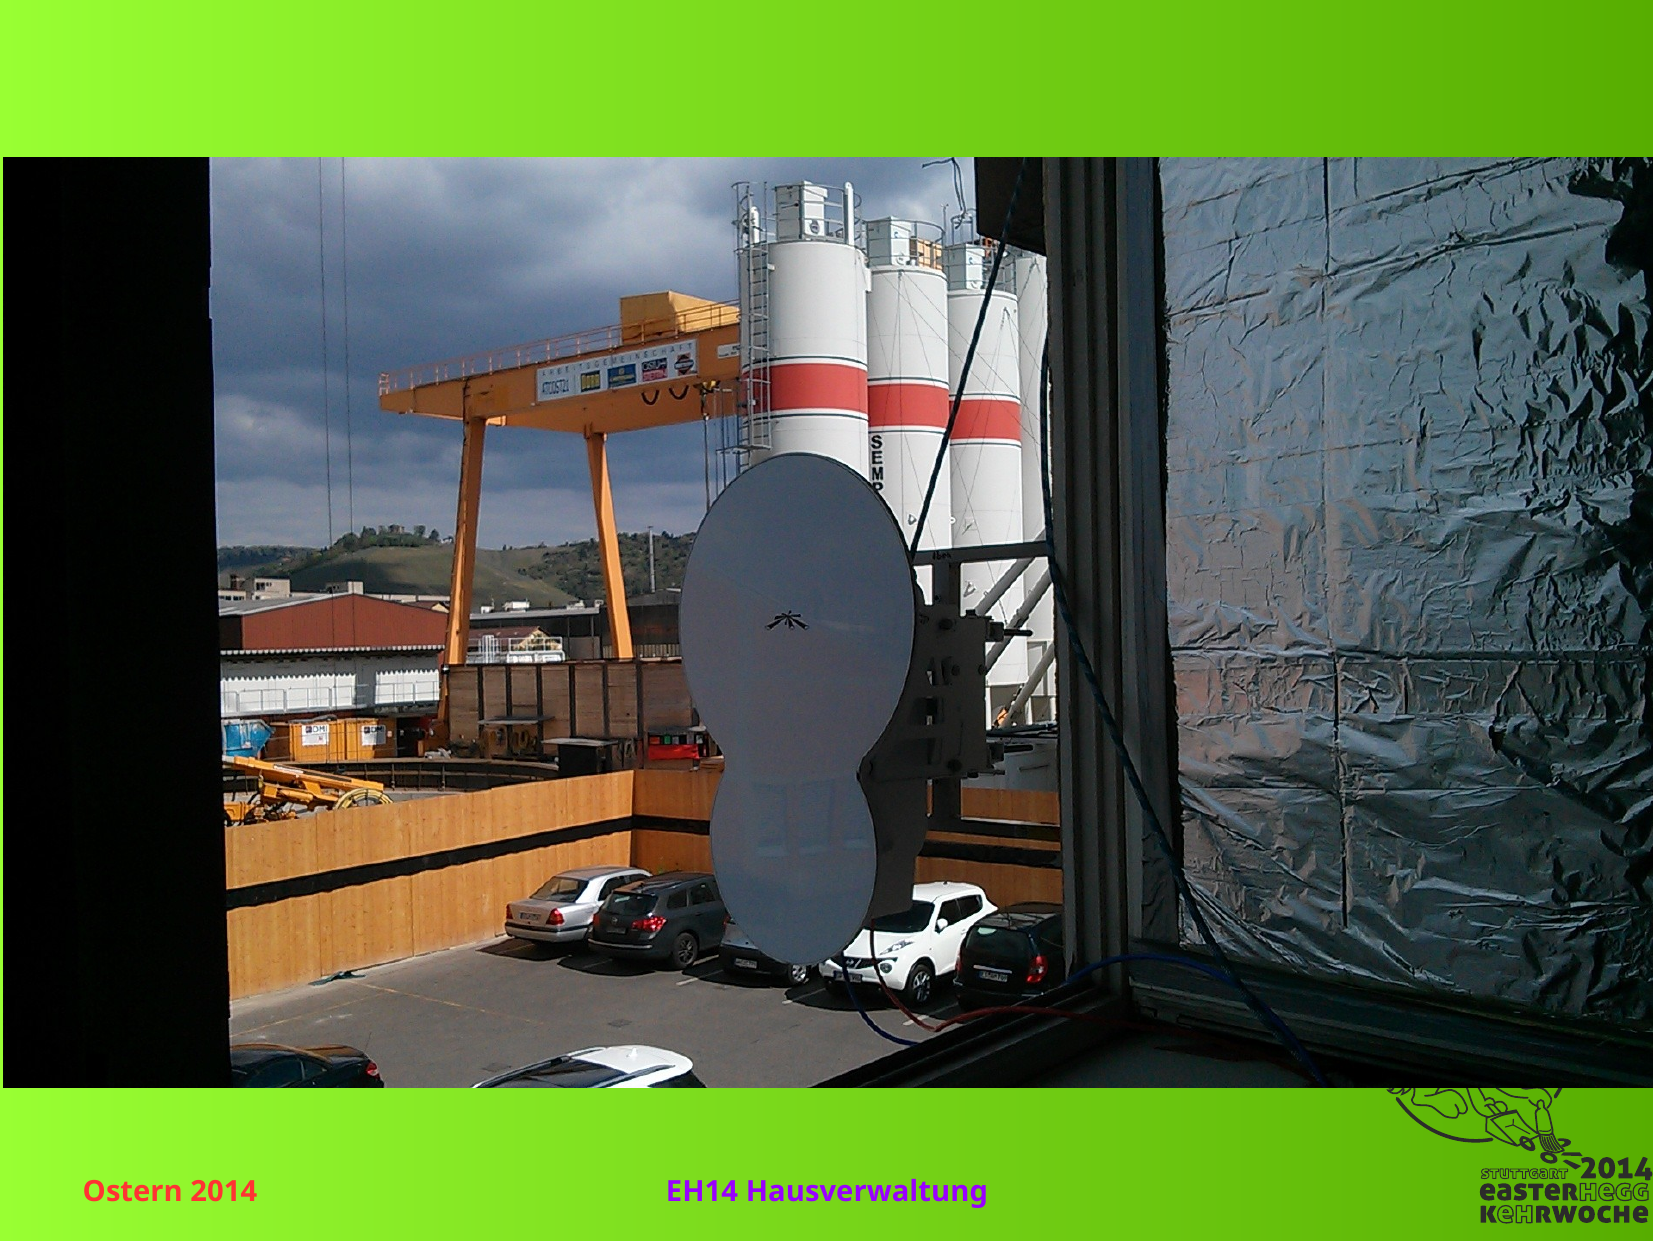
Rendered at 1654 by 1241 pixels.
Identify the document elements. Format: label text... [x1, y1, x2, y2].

title Party Stats [77, 0, 81, 157]
title Party Stats [77, 1088, 81, 1240]
picture [3, 157, 1653, 1088]
